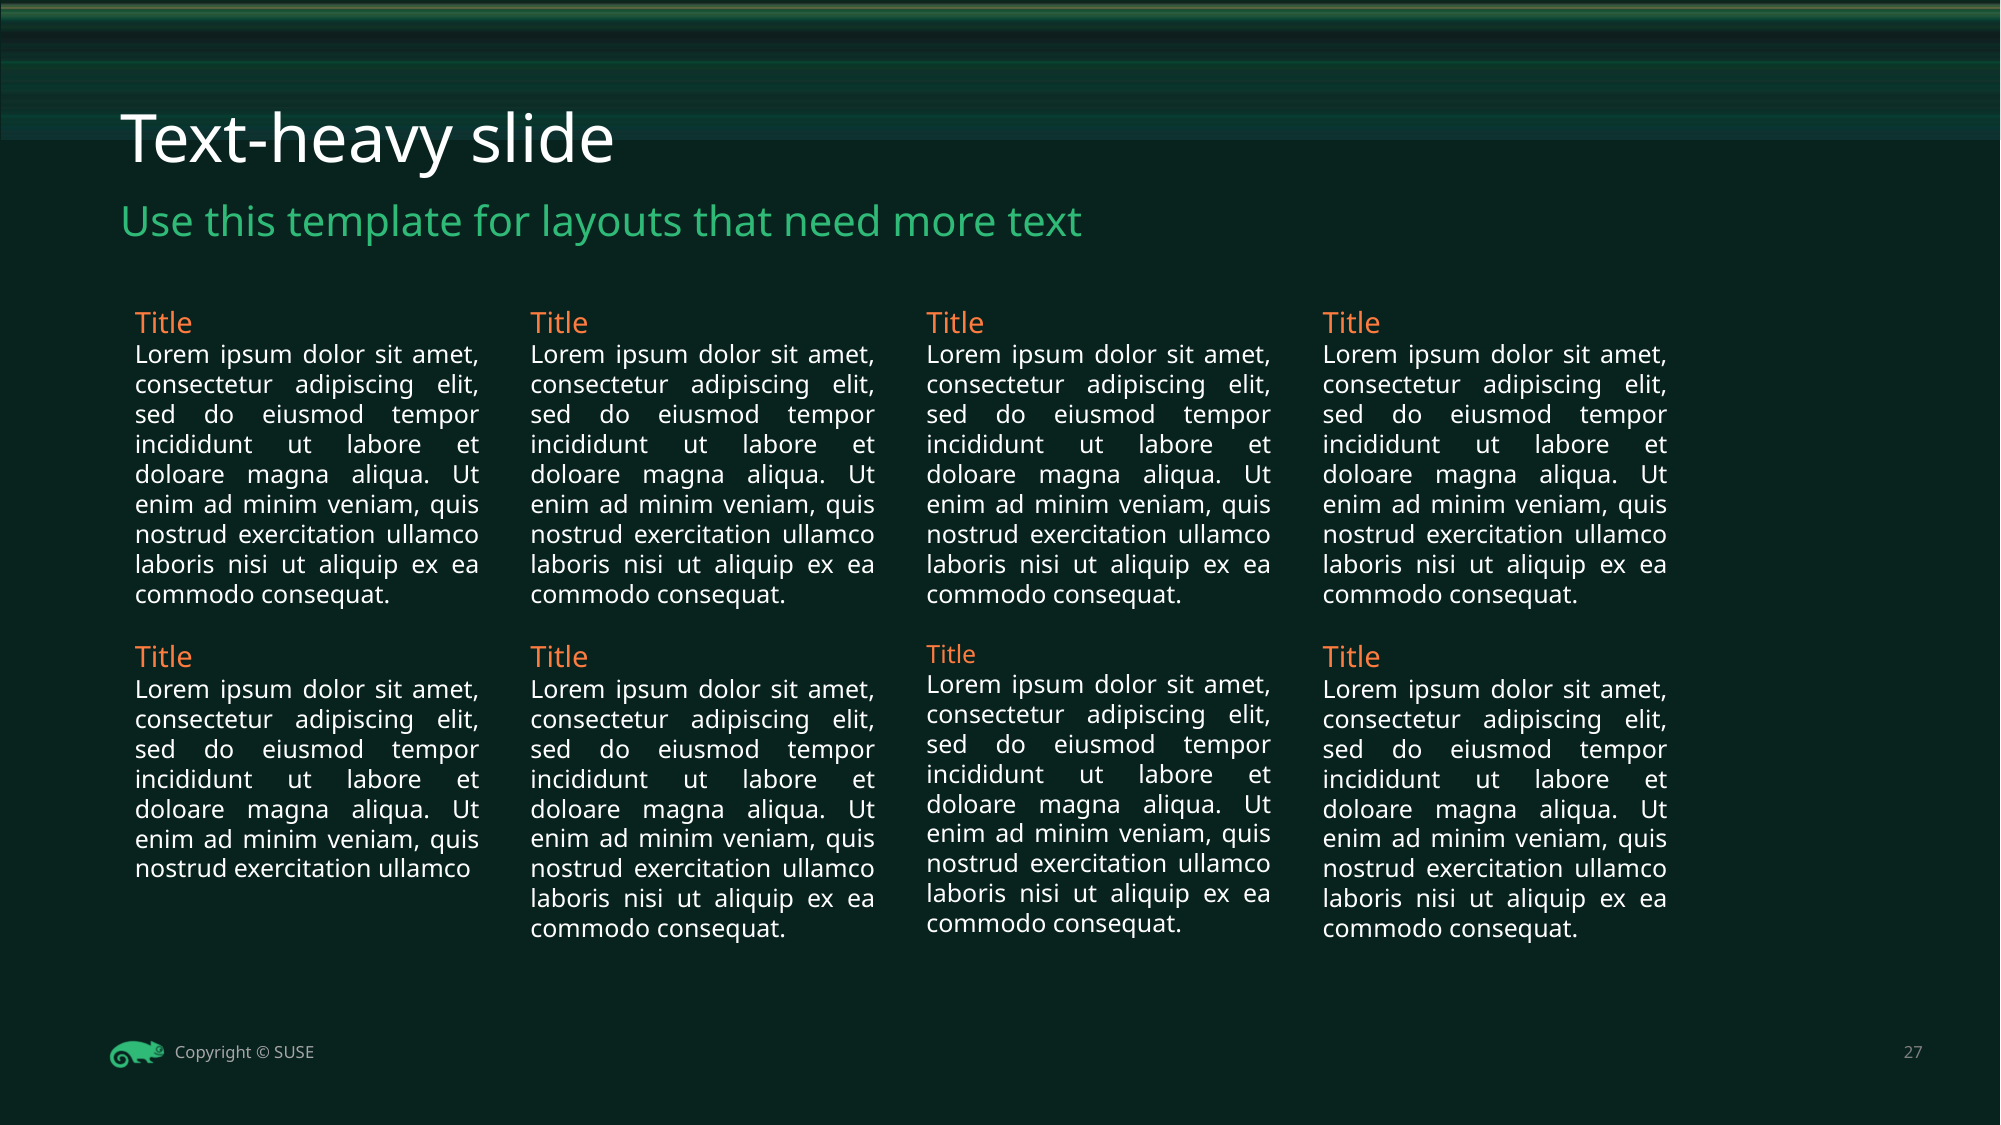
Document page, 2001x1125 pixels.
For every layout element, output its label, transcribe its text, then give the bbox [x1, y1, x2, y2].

text_box Title Lorem ipsum dolor sit amet, consectetur adipiscing elit, sed do eiusmod tempor incididunt ut labore et doloare magna aliqua. Ut enim ad minim veniam, quis nostrud exercitation ullamco laboris nisi ut aliquip ex ea commodo consequat. Title Lorem ipsum dolor sit amet, consectetur adipiscing elit, sed do eiusmod tempor incididunt ut labore et doloare magna aliqua. Ut enim ad minim veniam, quis nostrud exercitation ullamco laboris nisi ut aliquip ex ea commodo consequat. [911, 296, 1287, 976]
list Use this template for layouts that need more text [120, 189, 1880, 245]
text_box Title Lorem ipsum dolor sit amet, consectetur adipiscing elit, sed do eiusmod tempor incididunt ut labore et doloare magna aliqua. Ut enim ad minim veniam, quis nostrud exercitation ullamco laboris nisi ut aliquip ex ea commodo consequat. Title Lorem ipsum dolor sit amet, consectetur adipiscing elit, sed do eiusmod tempor incididunt ut labore et doloare magna aliqua. Ut enim ad minim veniam, quis nostrud exercitation ullamco [120, 296, 495, 891]
text_box Title Lorem ipsum dolor sit amet, consectetur adipiscing elit, sed do eiusmod tempor incididunt ut labore et doloare magna aliqua. Ut enim ad minim veniam, quis nostrud exercitation ullamco laboris nisi ut aliquip ex ea commodo consequat. Title Lorem ipsum dolor sit amet, consectetur adipiscing elit, sed do eiusmod tempor incididunt ut labore et doloare magna aliqua. Ut enim ad minim veniam, quis nostrud exercitation ullamco laboris nisi ut aliquip ex ea commodo consequat. [1307, 296, 1683, 981]
text_box Title Lorem ipsum dolor sit amet, consectetur adipiscing elit, sed do eiusmod tempor incididunt ut labore et doloare magna aliqua. Ut enim ad minim veniam, quis nostrud exercitation ullamco laboris nisi ut aliquip ex ea commodo consequat. Title Lorem ipsum dolor sit amet, consectetur adipiscing elit, sed do eiusmod tempor incididunt ut labore et doloare magna aliqua. Ut enim ad minim veniam, quis nostrud exercitation ullamco laboris nisi ut aliquip ex ea commodo consequat. [515, 296, 891, 981]
title Text-heavy slide [120, 103, 1880, 179]
picture [1, 0, 2001, 140]
picture [99, 1031, 175, 1074]
